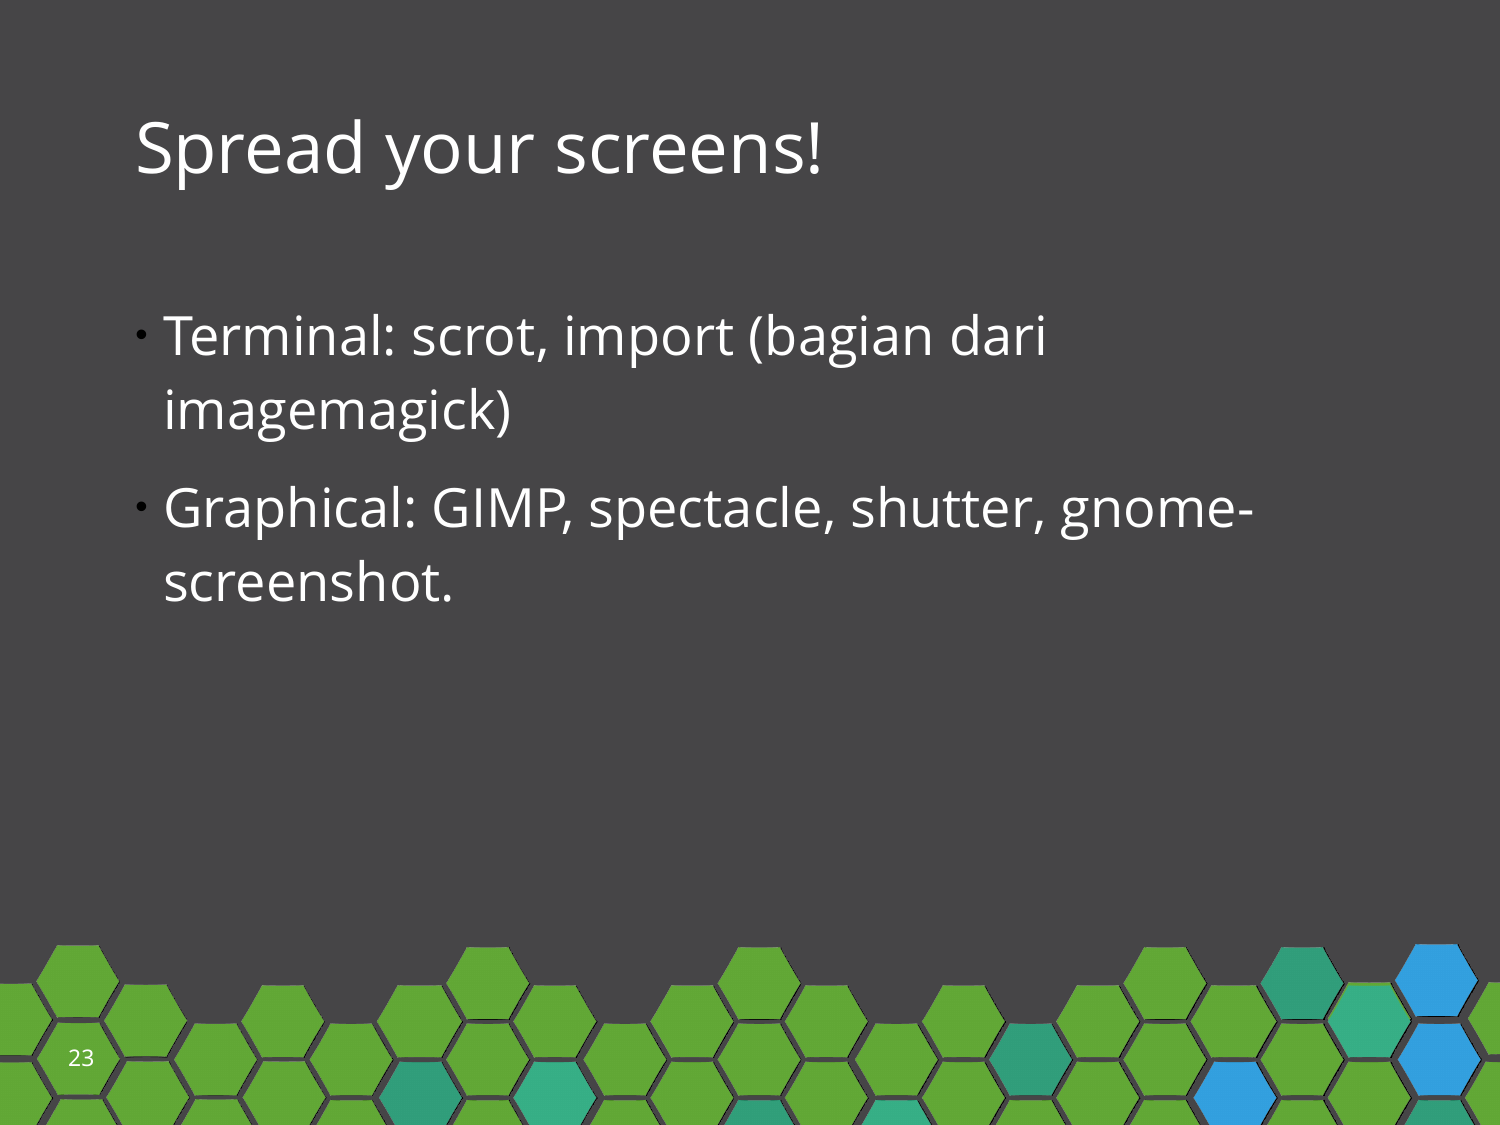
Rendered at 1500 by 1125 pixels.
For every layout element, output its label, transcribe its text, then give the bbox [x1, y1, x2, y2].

list Terminal: scrot, import (bagian dari imagemagick) Graphical: GIMP, spectacle, shutter, gnome-screenshot. [135, 297, 1372, 951]
picture [0, 944, 1500, 1125]
title Spread your screens! [135, 65, 1372, 228]
